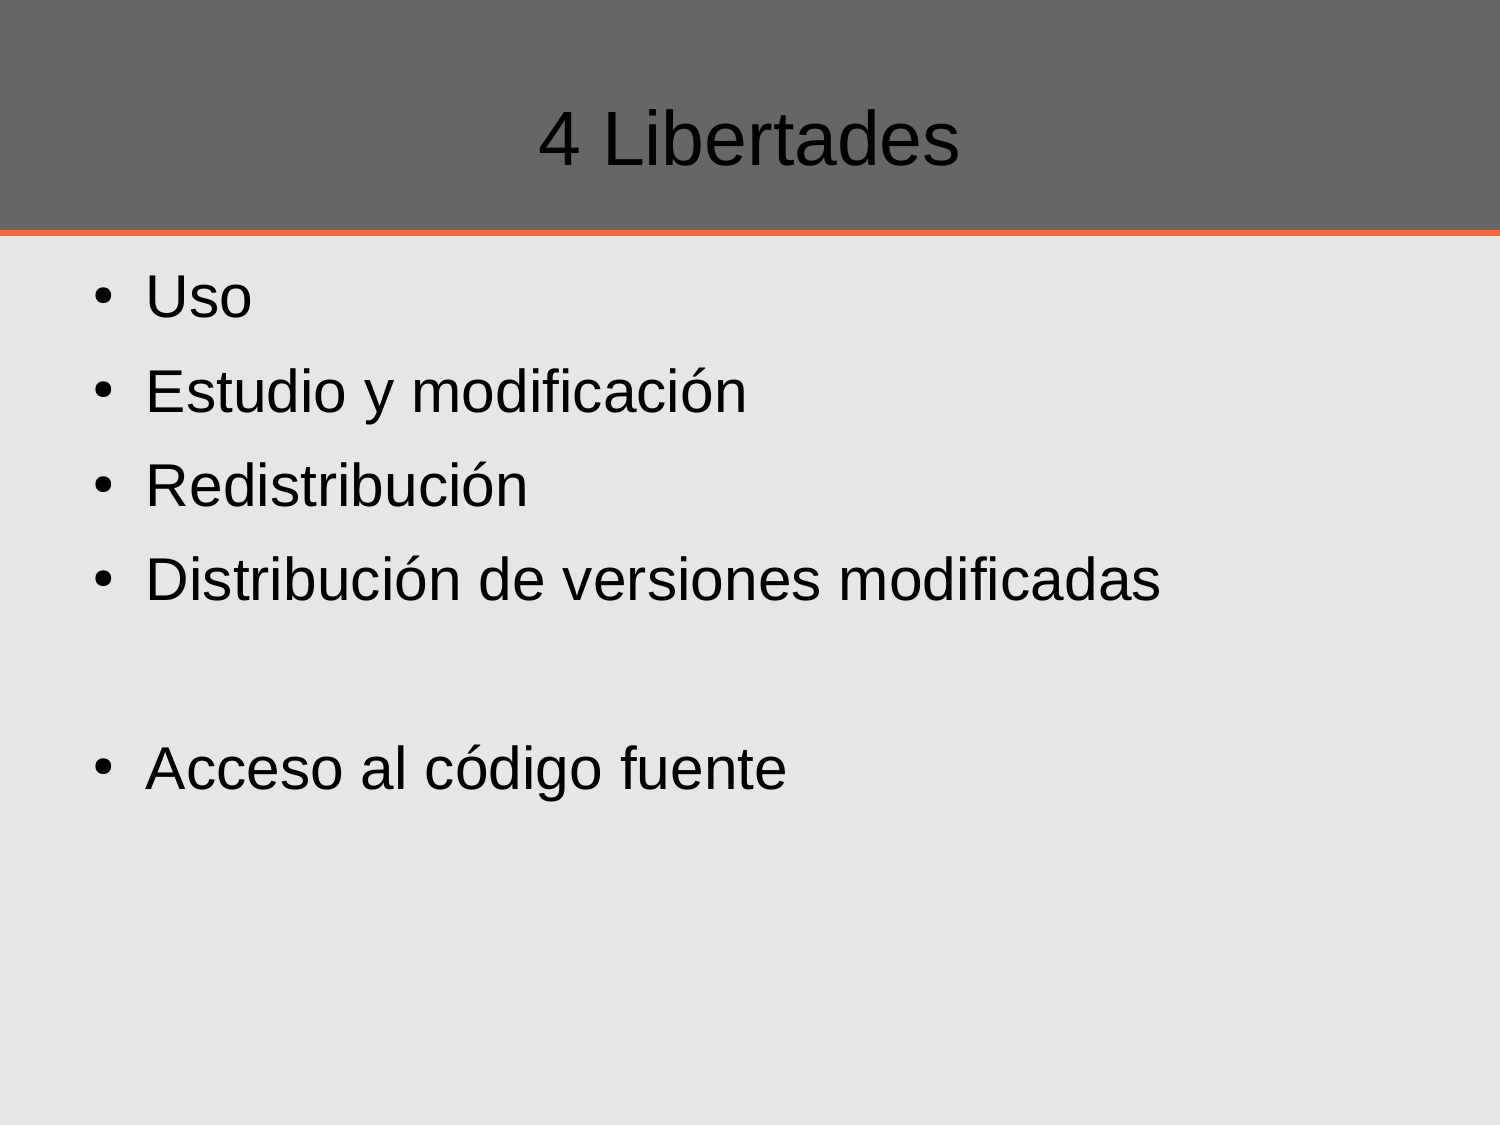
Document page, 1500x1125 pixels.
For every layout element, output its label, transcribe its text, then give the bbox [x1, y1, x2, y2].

list Uso Estudio y modificación Redistribución Distribución de versiones modificadas Acceso al código fuente [75, 263, 1425, 916]
title 4 Libertades [75, 44, 1425, 233]
